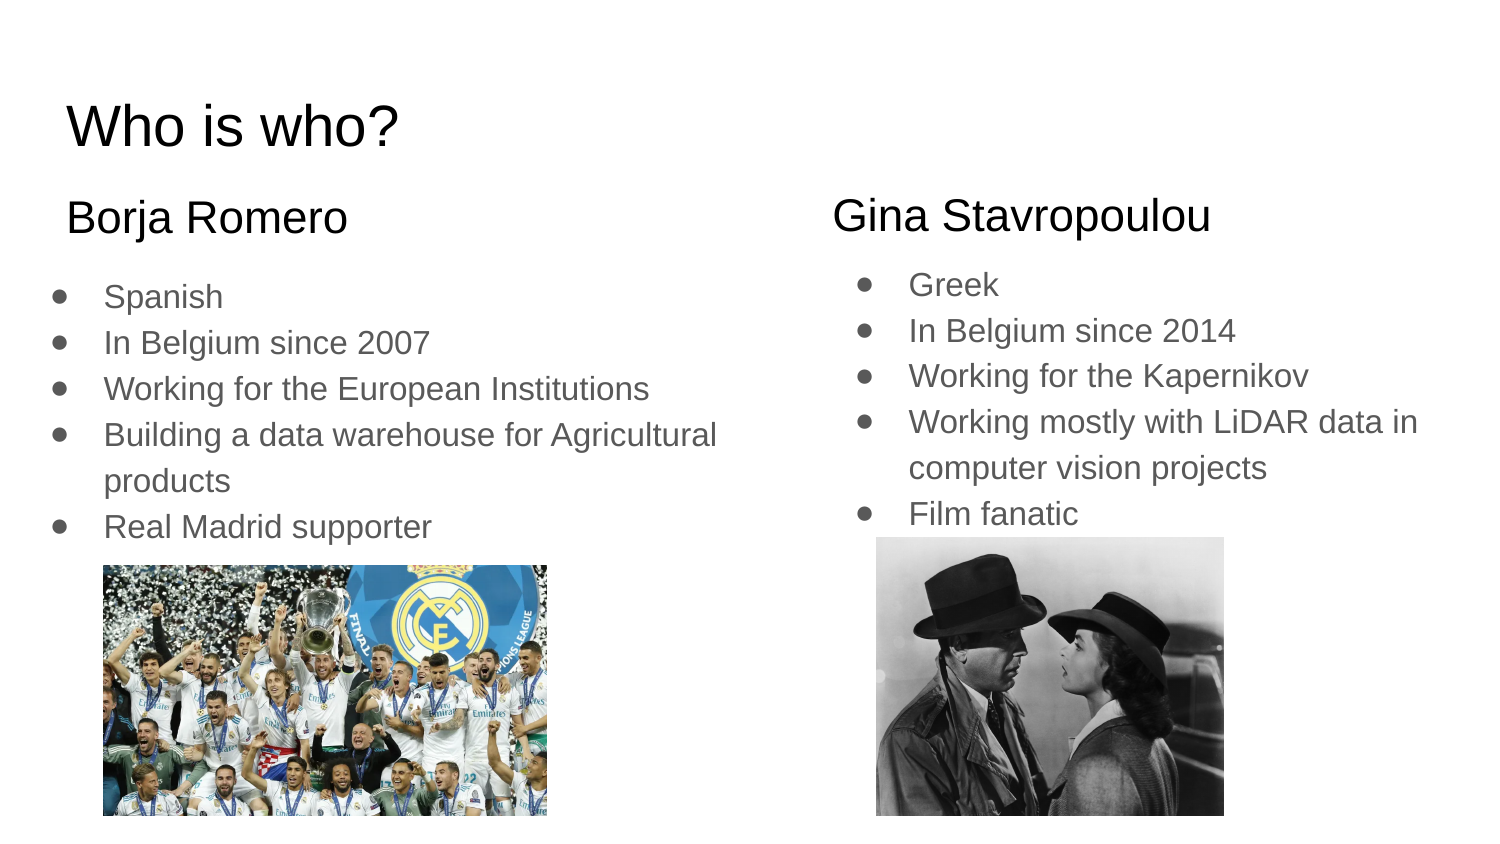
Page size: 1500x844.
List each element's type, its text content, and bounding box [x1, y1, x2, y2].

picture [103, 565, 547, 816]
title Who is who? [51, 72, 1449, 167]
picture [876, 537, 1224, 816]
list Greek In Belgium since 2014 Working for the Kapernikov Working mostly with LiDAR data in computer vision projects Film fanatic [818, 265, 1472, 540]
title Borja Romero [51, 173, 818, 267]
list Spanish In Belgium since 2007 Working for the European Institutions Building a data warehouse for Agricultural products Real Madrid supporter [13, 254, 802, 552]
title Gina Stavropoulou [817, 170, 1500, 265]
